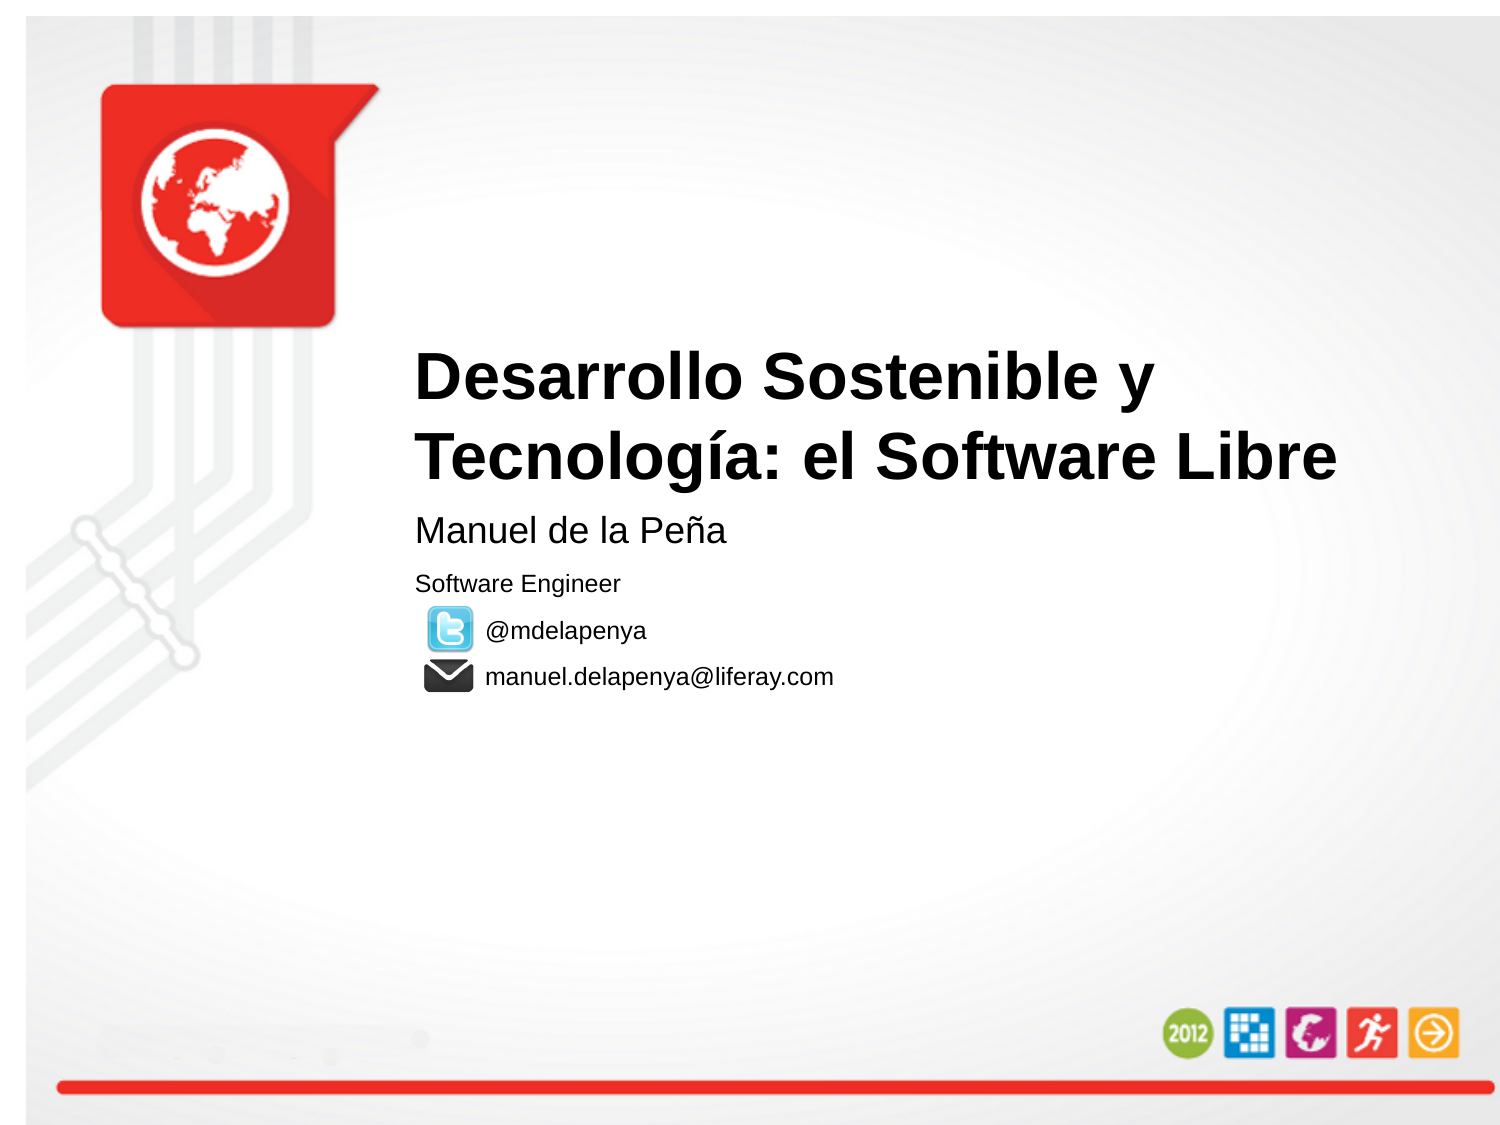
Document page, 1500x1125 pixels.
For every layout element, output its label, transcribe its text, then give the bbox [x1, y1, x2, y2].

title Desarrollo Sostenible y Tecnología: el Software Libre [399, 324, 1463, 488]
list Manuel de la Peña Software Engineer @mdelapenya manuel.delapenya@liferay.com [399, 490, 1313, 804]
picture [25, 16, 1500, 1125]
